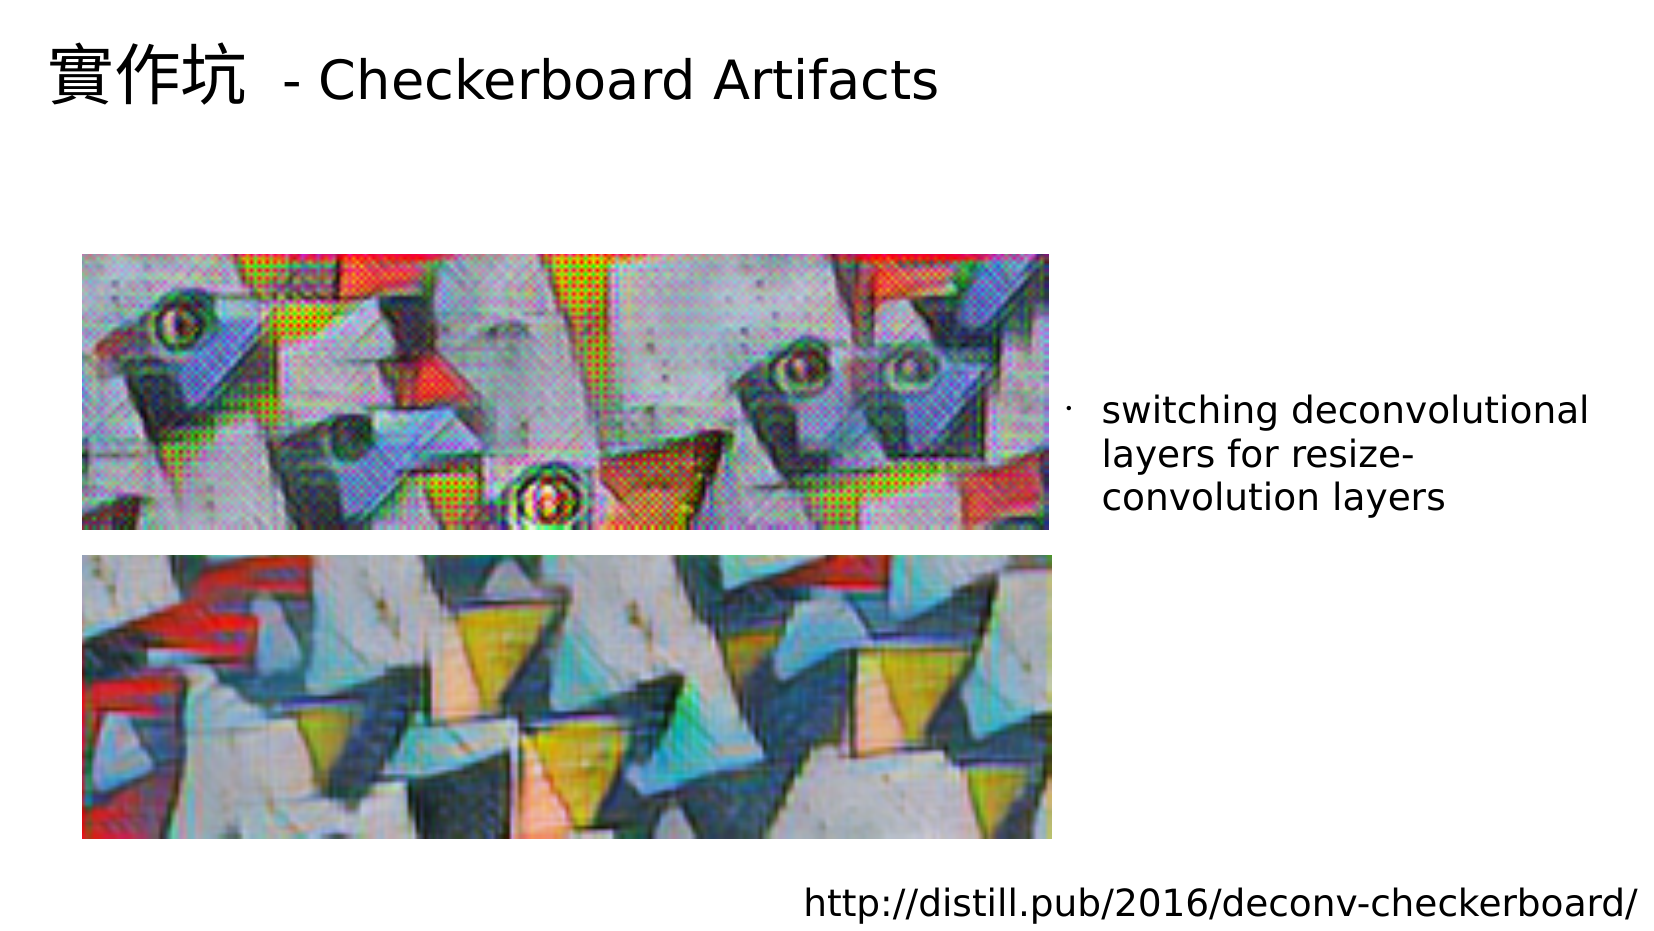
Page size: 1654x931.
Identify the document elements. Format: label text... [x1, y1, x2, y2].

text_box http://distill.pub/2016/deconv-checkerboard/ [472, 874, 1654, 931]
picture [82, 254, 1049, 530]
picture [82, 555, 1052, 839]
text_box switching deconvolutional layers for resize-convolution layers [1051, 381, 1643, 527]
title 實作坑 - Checkerboard Artifacts [47, 23, 1536, 119]
